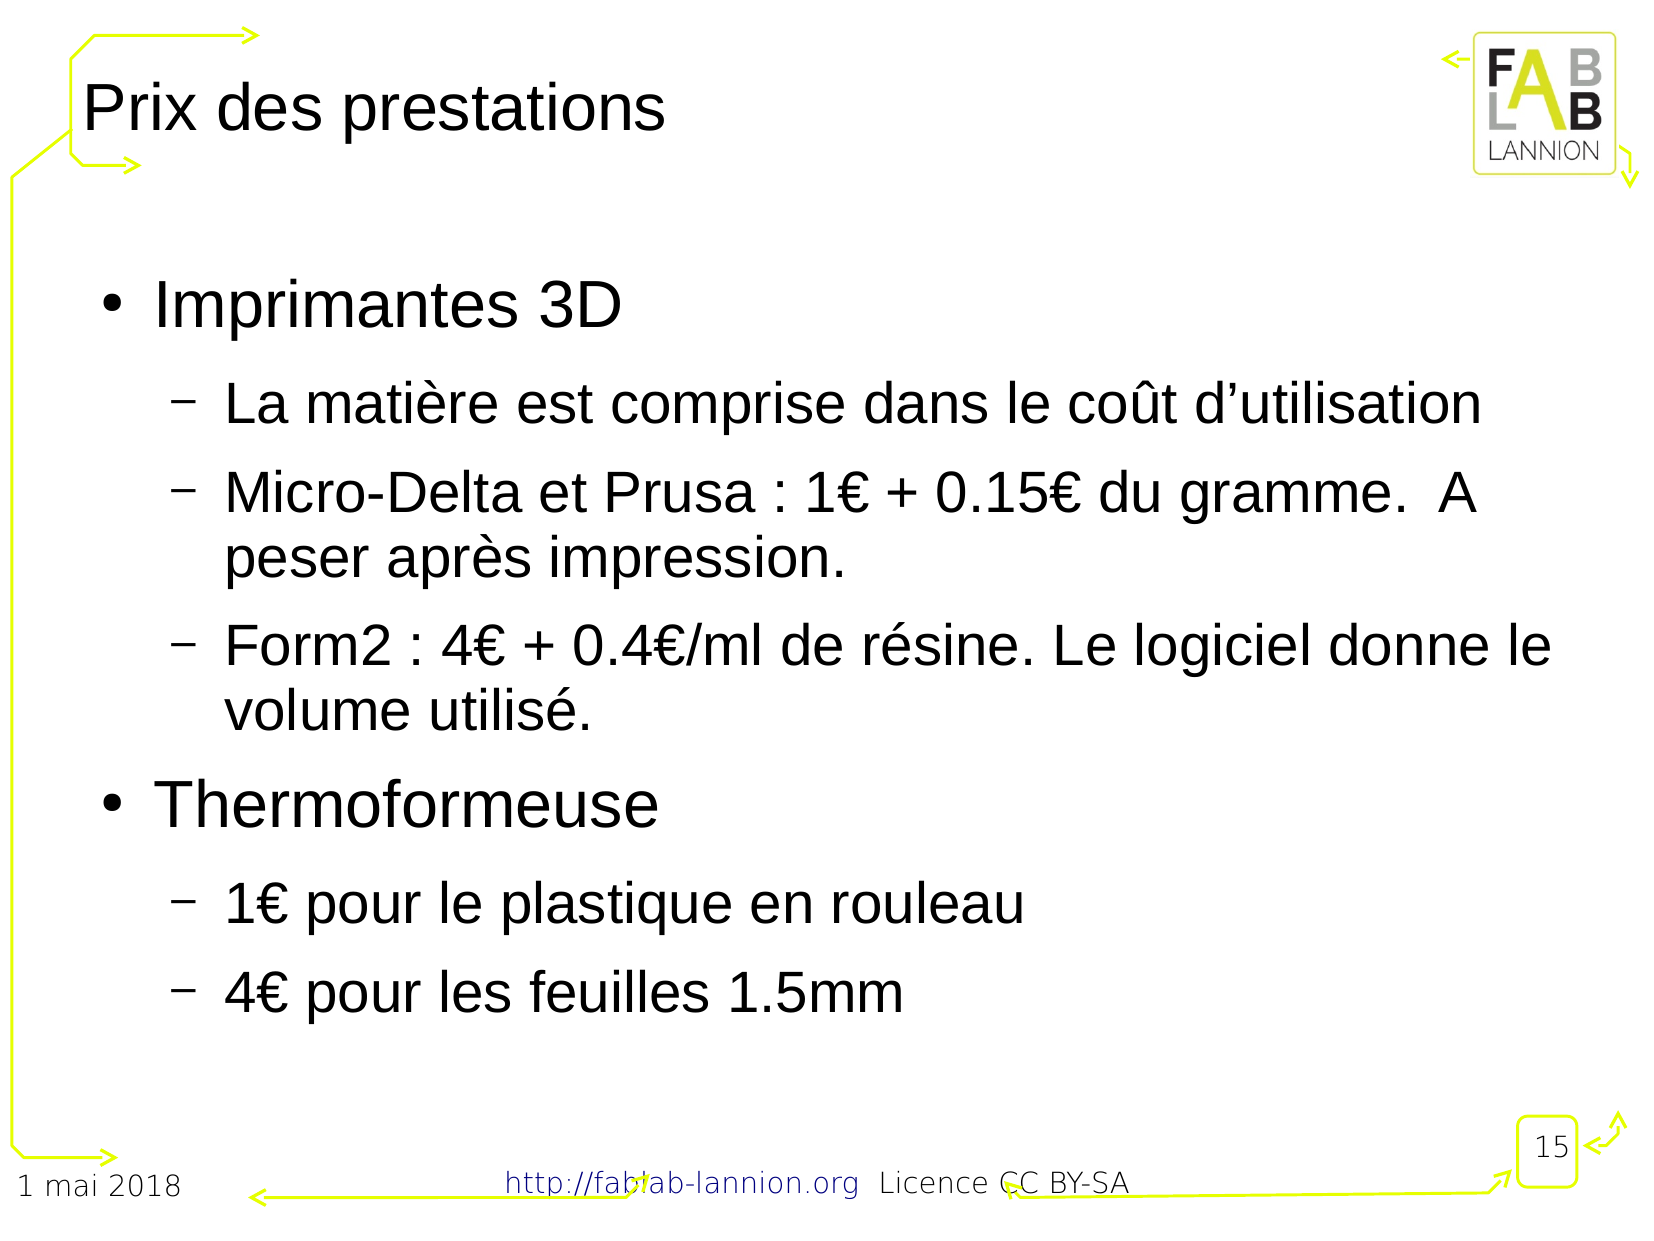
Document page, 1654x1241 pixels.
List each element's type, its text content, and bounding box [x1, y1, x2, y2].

picture [1470, 29, 1619, 178]
list Imprimantes 3D La matière est comprise dans le coût d’utilisation Micro-Delta et Prusa : 1€ + 0.15€ du gramme. A peser après impression. Form2 : 4€ + 0.4€/ml de résine. Le logiciel donne le volume utilisé. Thermoformeuse 1€ pour le plastique en rouleau 4€ pour les feuilles 1.5mm [82, 266, 1571, 1052]
title Prix des prestations [82, 49, 1441, 166]
